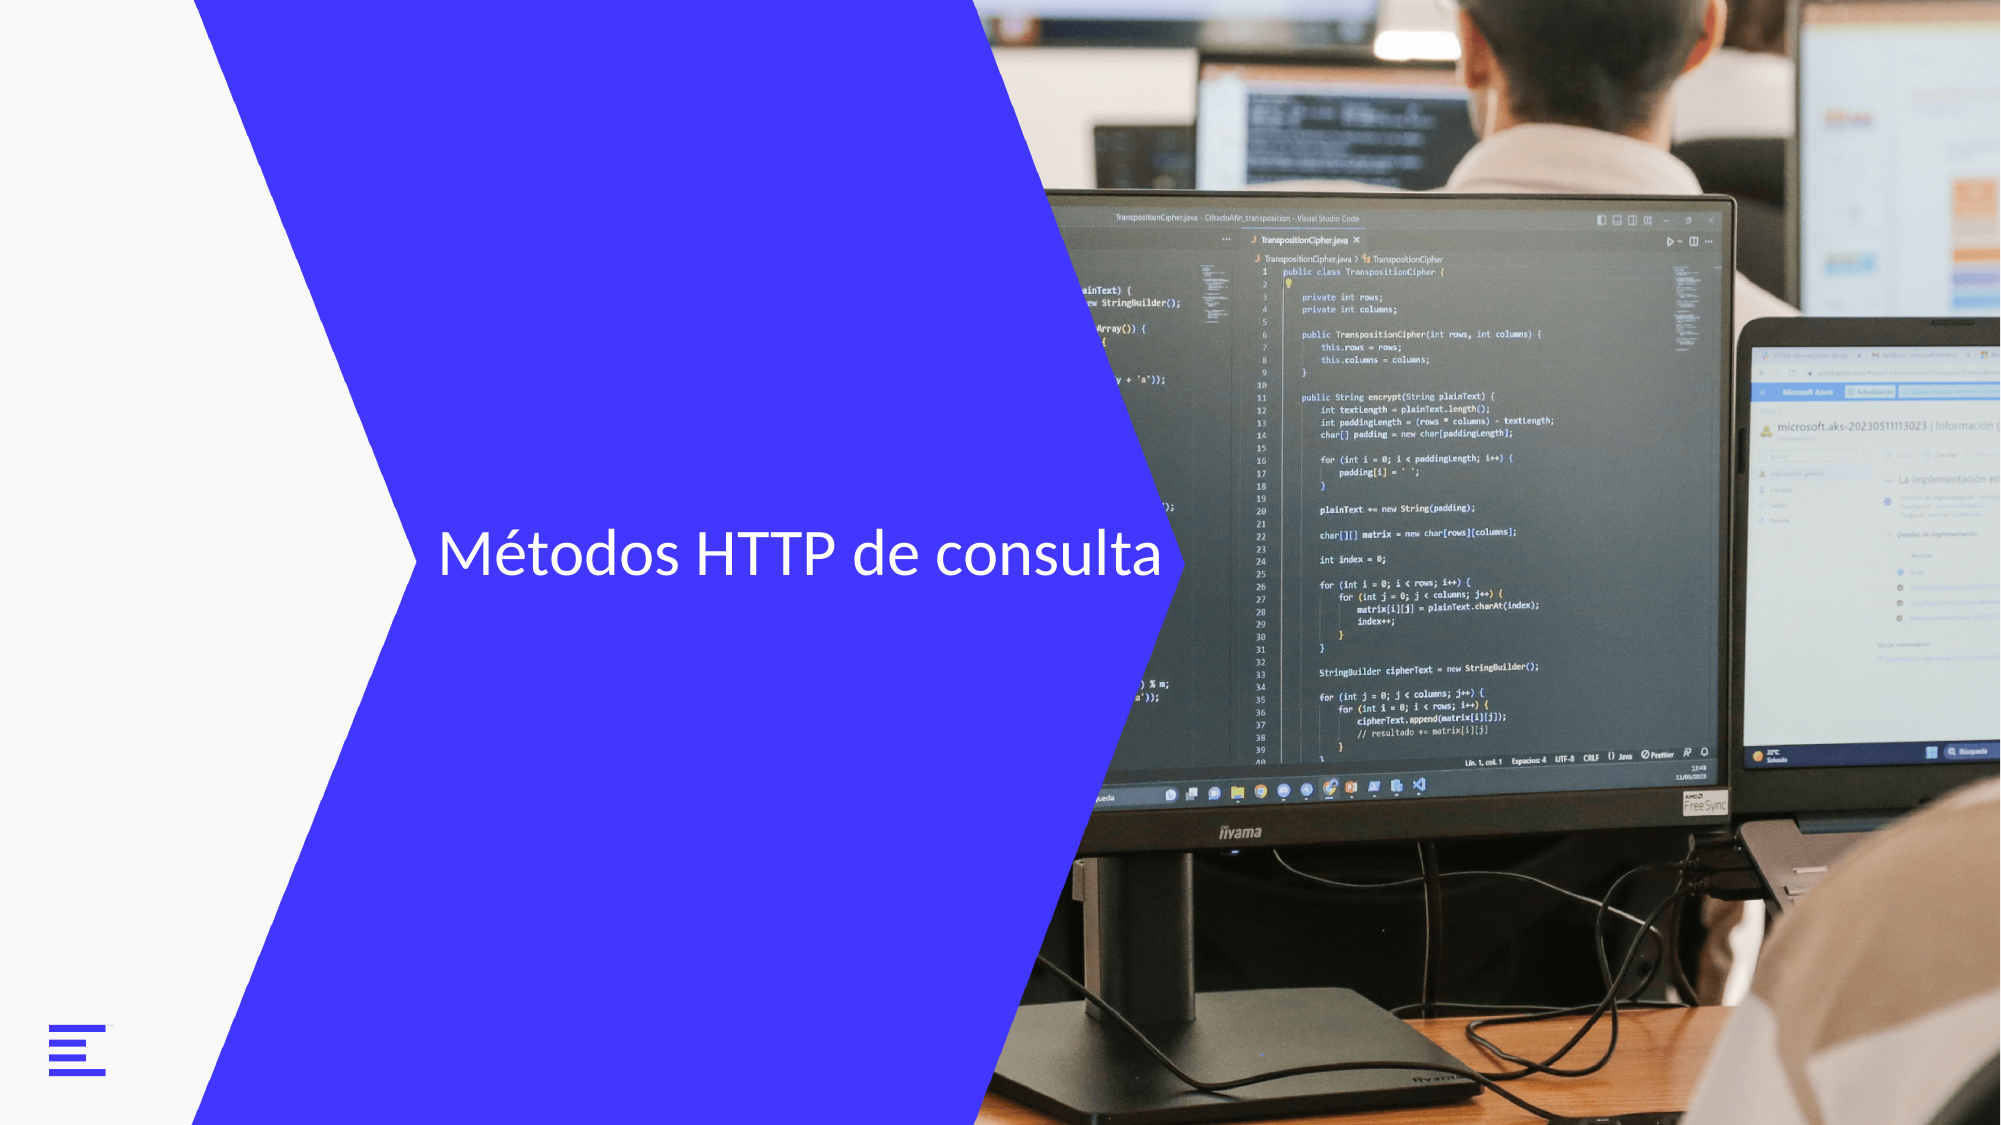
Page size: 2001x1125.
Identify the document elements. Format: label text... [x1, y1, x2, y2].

text_box Métodos HTTP de consulta [422, 500, 1230, 597]
